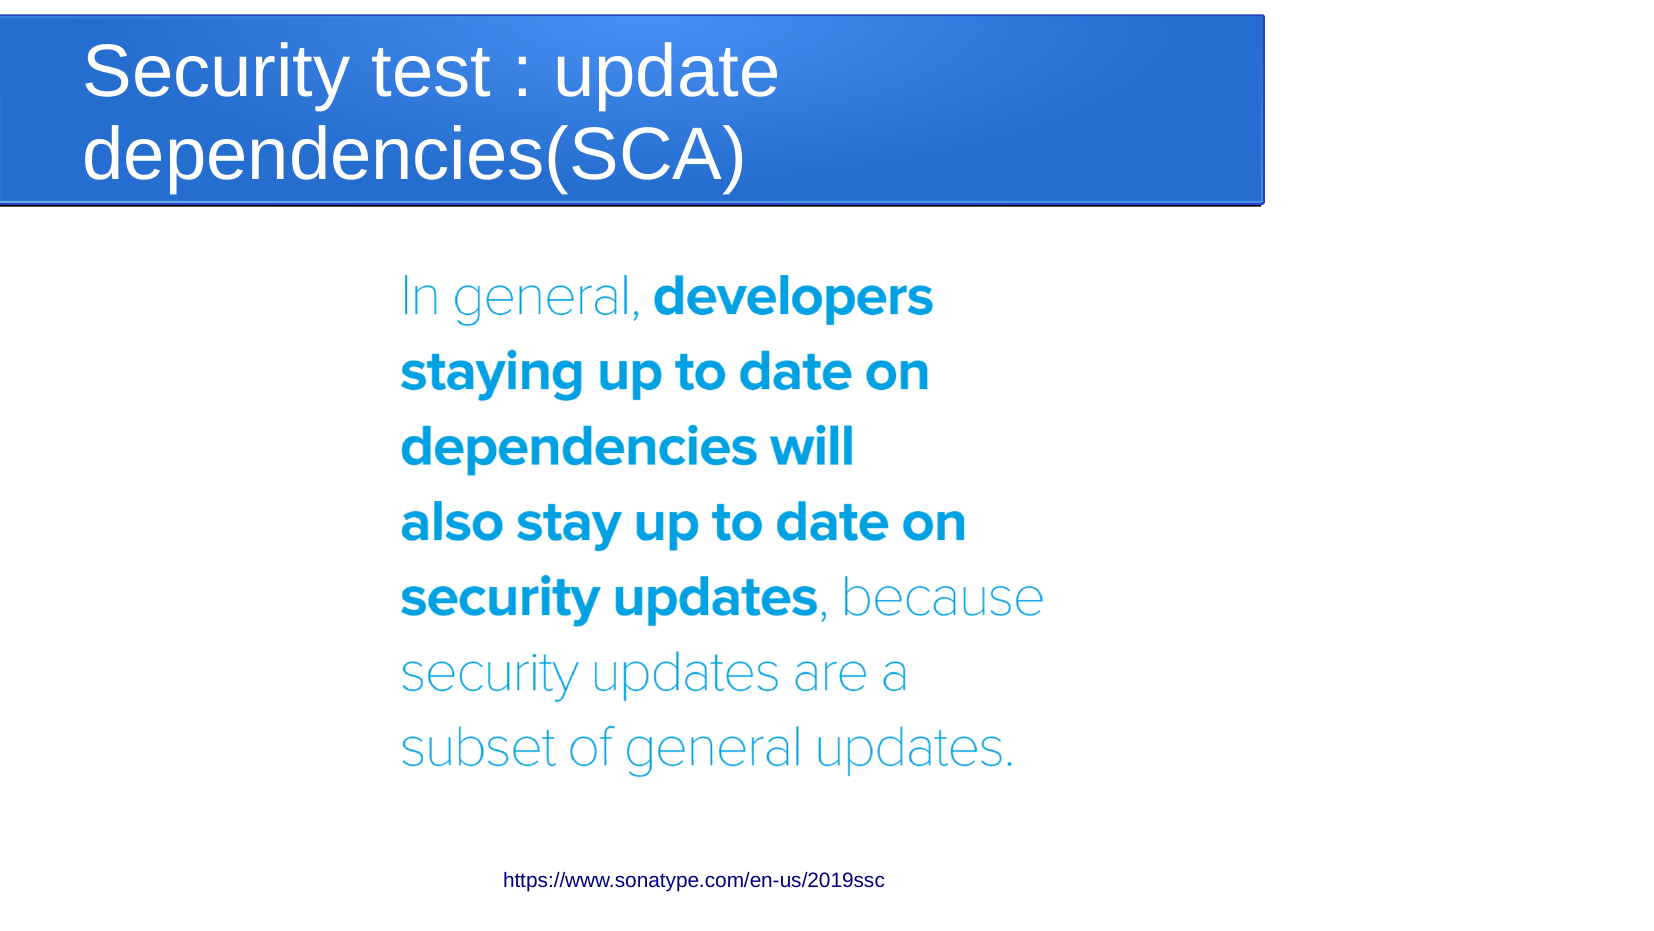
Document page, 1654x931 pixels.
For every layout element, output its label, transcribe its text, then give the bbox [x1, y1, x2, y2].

picture [353, 255, 1066, 796]
text_box https://www.sonatype.com/en-us/2019ssc [488, 861, 901, 901]
title Security test : update dependencies(SCA) [82, 29, 1235, 196]
